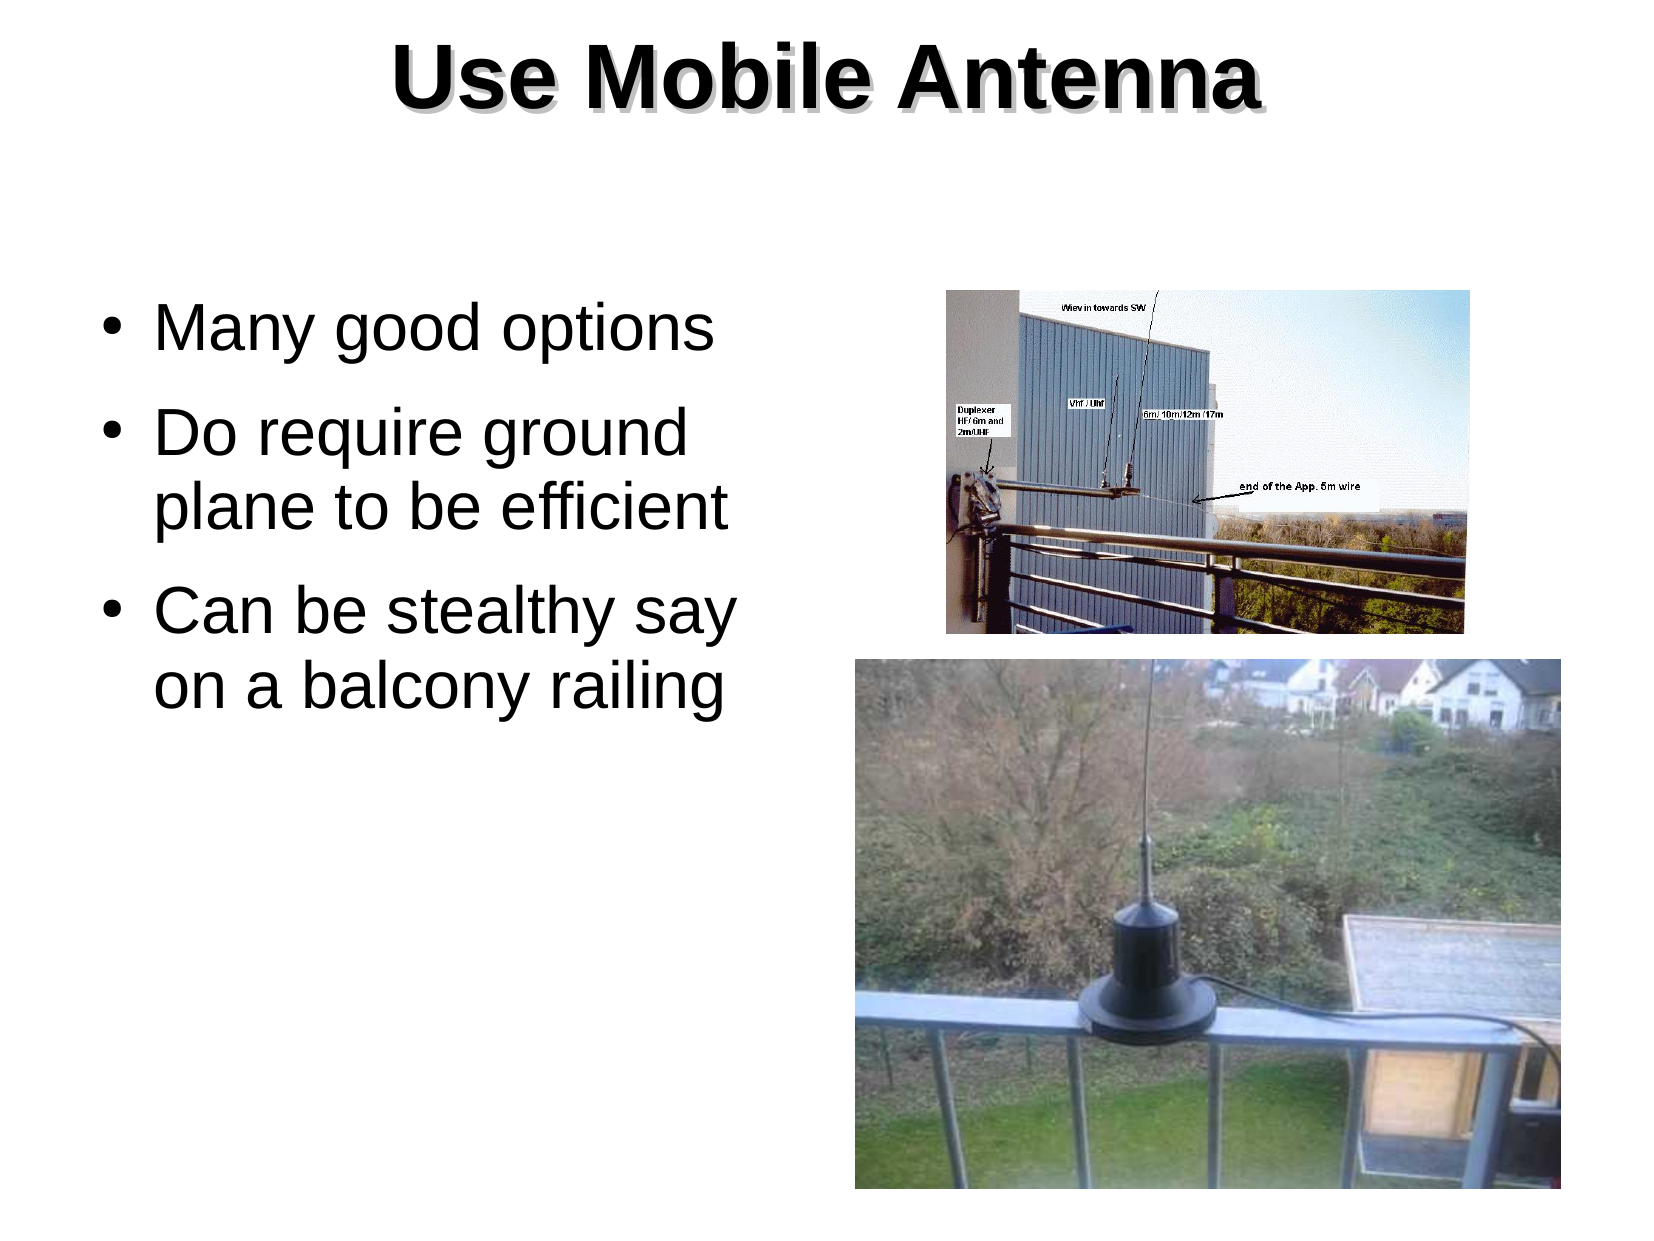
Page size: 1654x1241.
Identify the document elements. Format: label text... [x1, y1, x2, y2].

list Many good options Do require ground plane to be efficient Can be stealthy say on a balcony railing [82, 290, 809, 1010]
picture [946, 290, 1470, 634]
title Use Mobile Antenna [82, 25, 1571, 129]
picture [855, 659, 1561, 1189]
